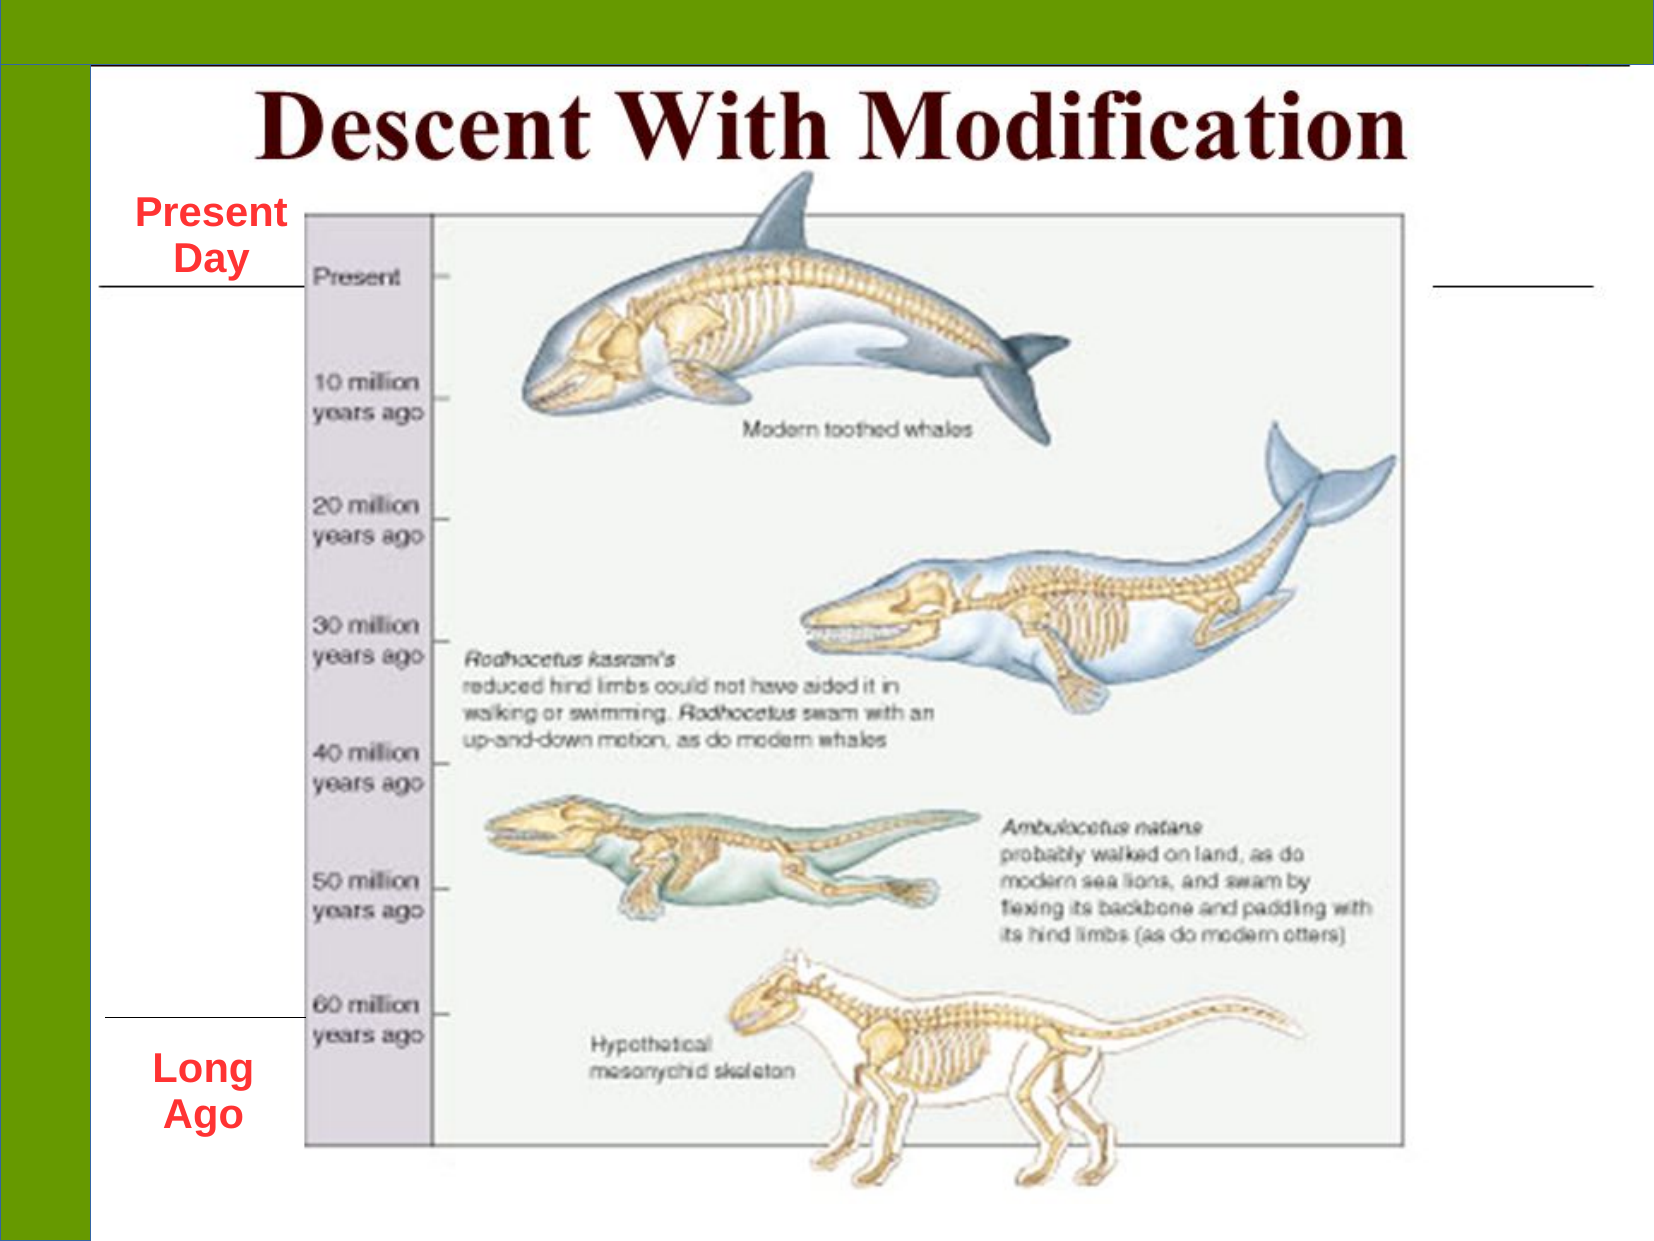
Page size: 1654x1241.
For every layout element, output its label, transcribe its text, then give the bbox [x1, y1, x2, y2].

text_box Present Day [120, 180, 303, 289]
text_box [0, 0, 1654, 1241]
text_box Long Ago [137, 1037, 270, 1146]
picture [91, 65, 1654, 1204]
